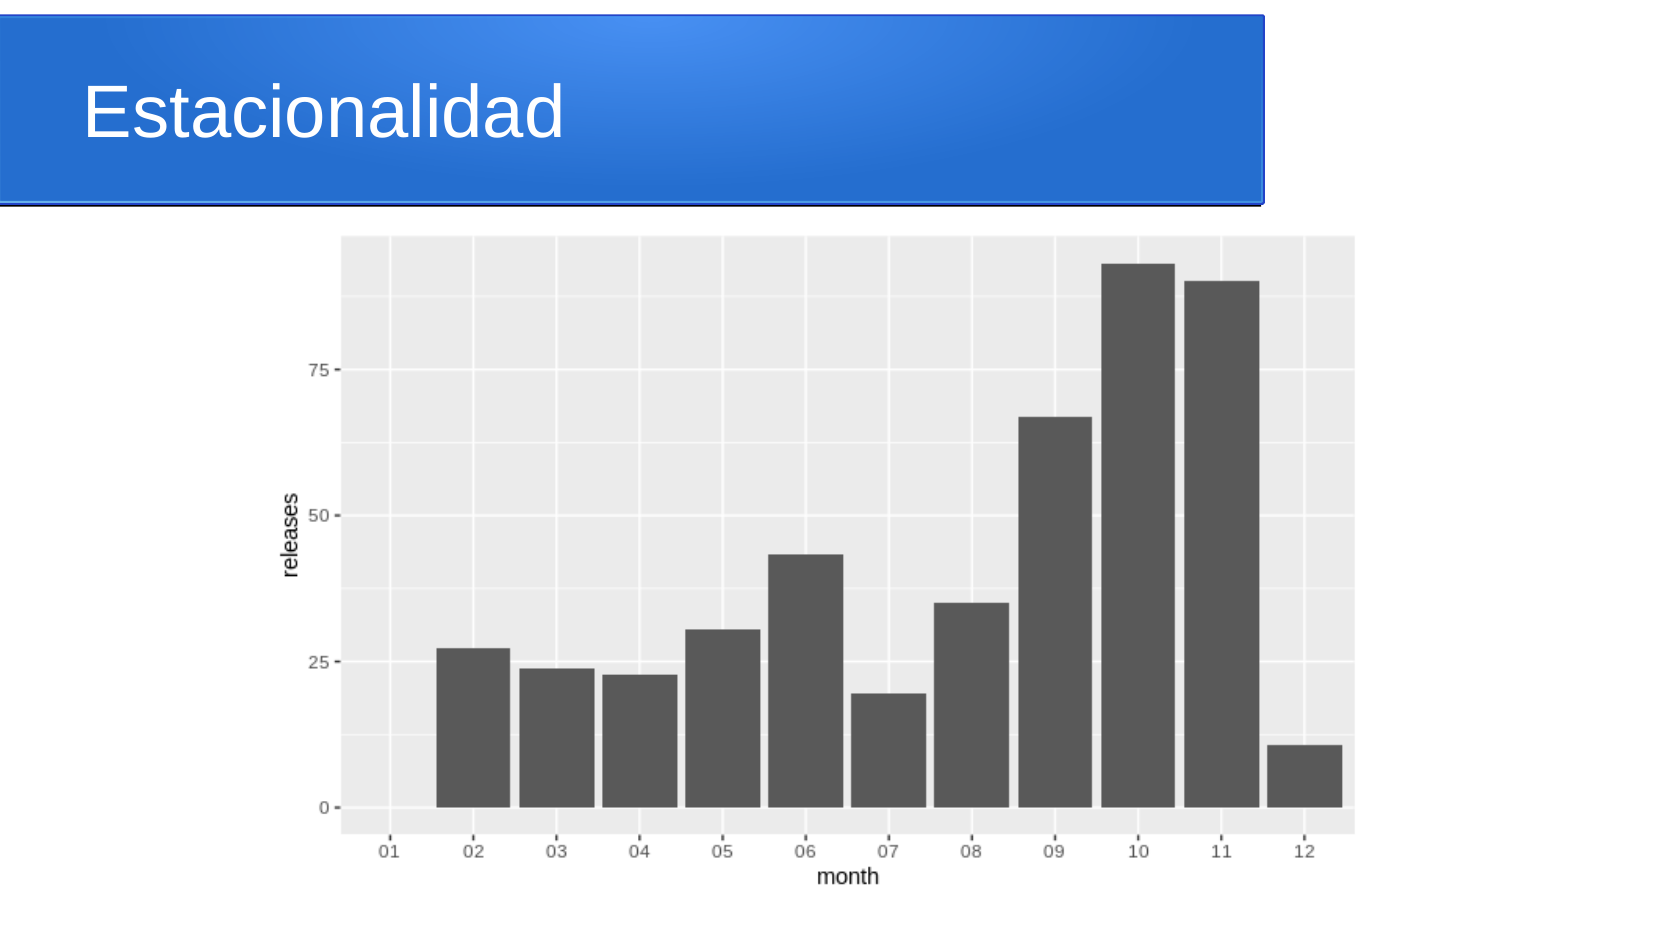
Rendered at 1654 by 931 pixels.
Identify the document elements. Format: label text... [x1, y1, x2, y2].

picture [271, 225, 1366, 901]
title Estacionalidad [82, 35, 1235, 189]
